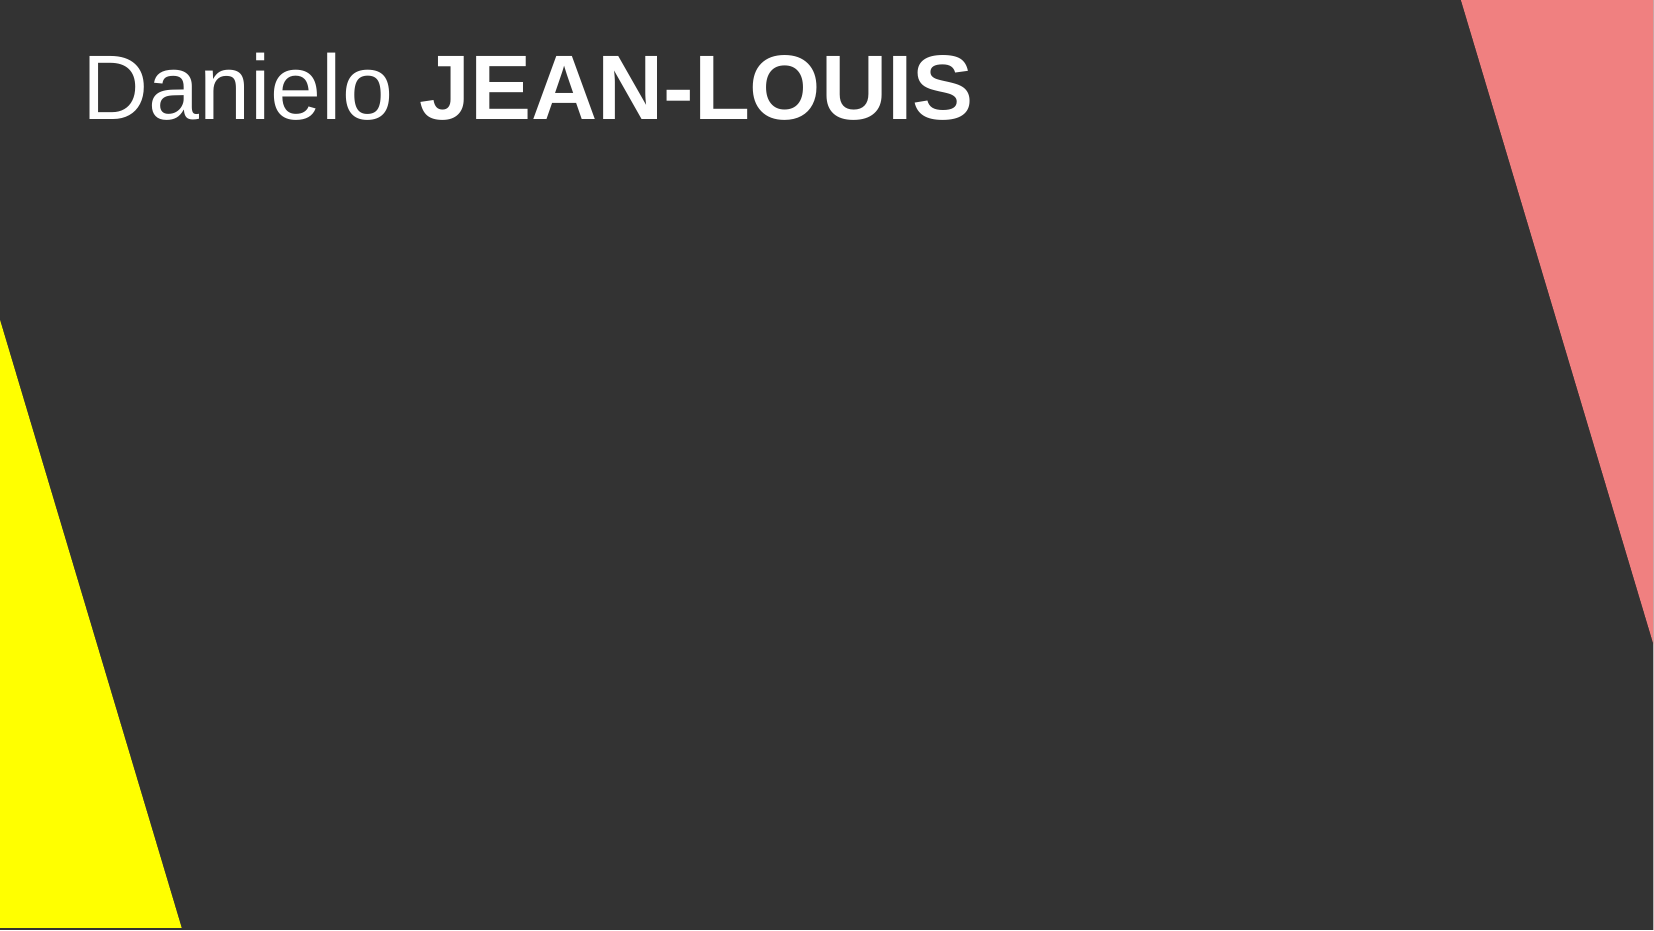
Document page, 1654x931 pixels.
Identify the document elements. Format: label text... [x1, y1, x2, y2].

text_box [0, 320, 182, 928]
text_box [1460, 0, 1654, 647]
subtitle Danielo JEAN-LOUIS [82, 36, 1532, 242]
